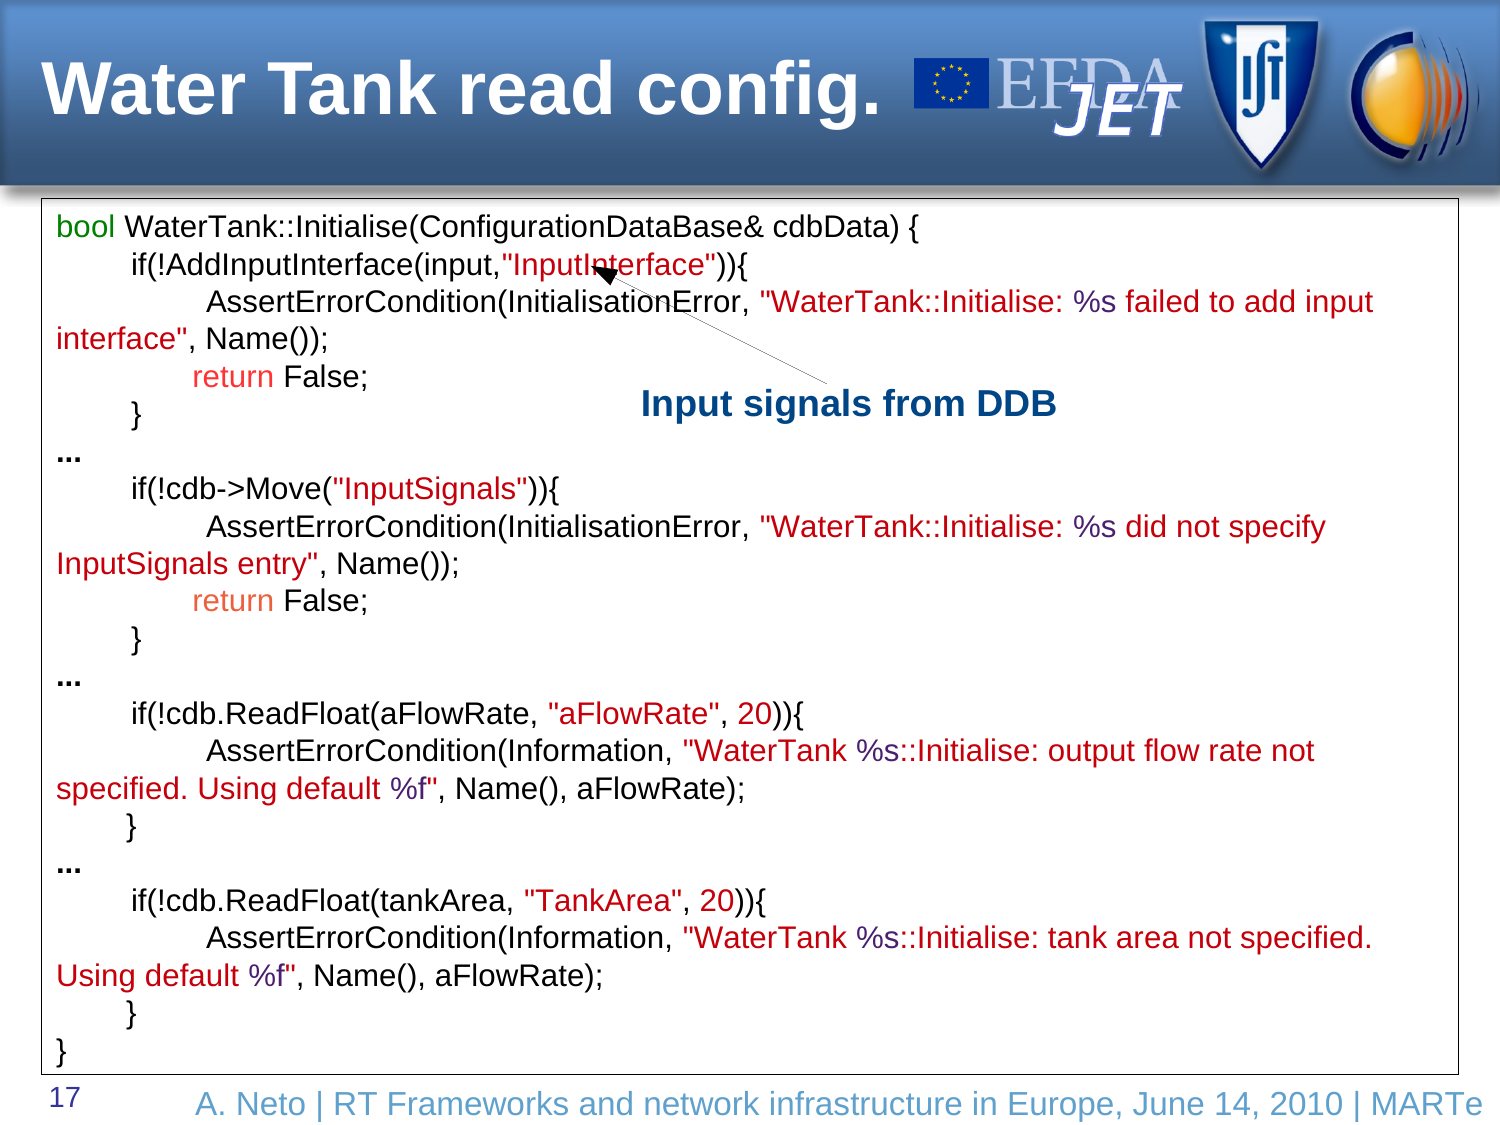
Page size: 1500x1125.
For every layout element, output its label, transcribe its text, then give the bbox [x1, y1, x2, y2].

picture [0, 0, 1500, 207]
title Water Tank read config. [41, 0, 1128, 180]
text_box Input signals from DDB [625, 372, 1099, 432]
text_box bool WaterTank::Initialise(ConfigurationDataBase& cdbData) { if(!AddInputInterface(input,"InputInterface")){ AssertErrorCondition(InitialisationError, "WaterTank::Initialise: %s failed to add input interface", Name()); return False; } ... if(!cdb->Move("InputSignals")){ AssertErrorCondition(InitialisationError, "WaterTank::Initialise: %s did not specify InputSignals entry", Name()); return False; } ... if(!cdb.ReadFloat(aFlowRate, "aFlowRate", 20)){ AssertErrorCondition(Information, "WaterTank %s::Initialise: output flow rate not specified. Using default %f", Name(), aFlowRate); } ... if(!cdb.ReadFloat(tankArea, "TankArea", 20)){ AssertErrorCondition(Information, "WaterTank %s::Initialise: tank area not specified. Using default %f", Name(), aFlowRate); } } [41, 198, 1459, 1075]
